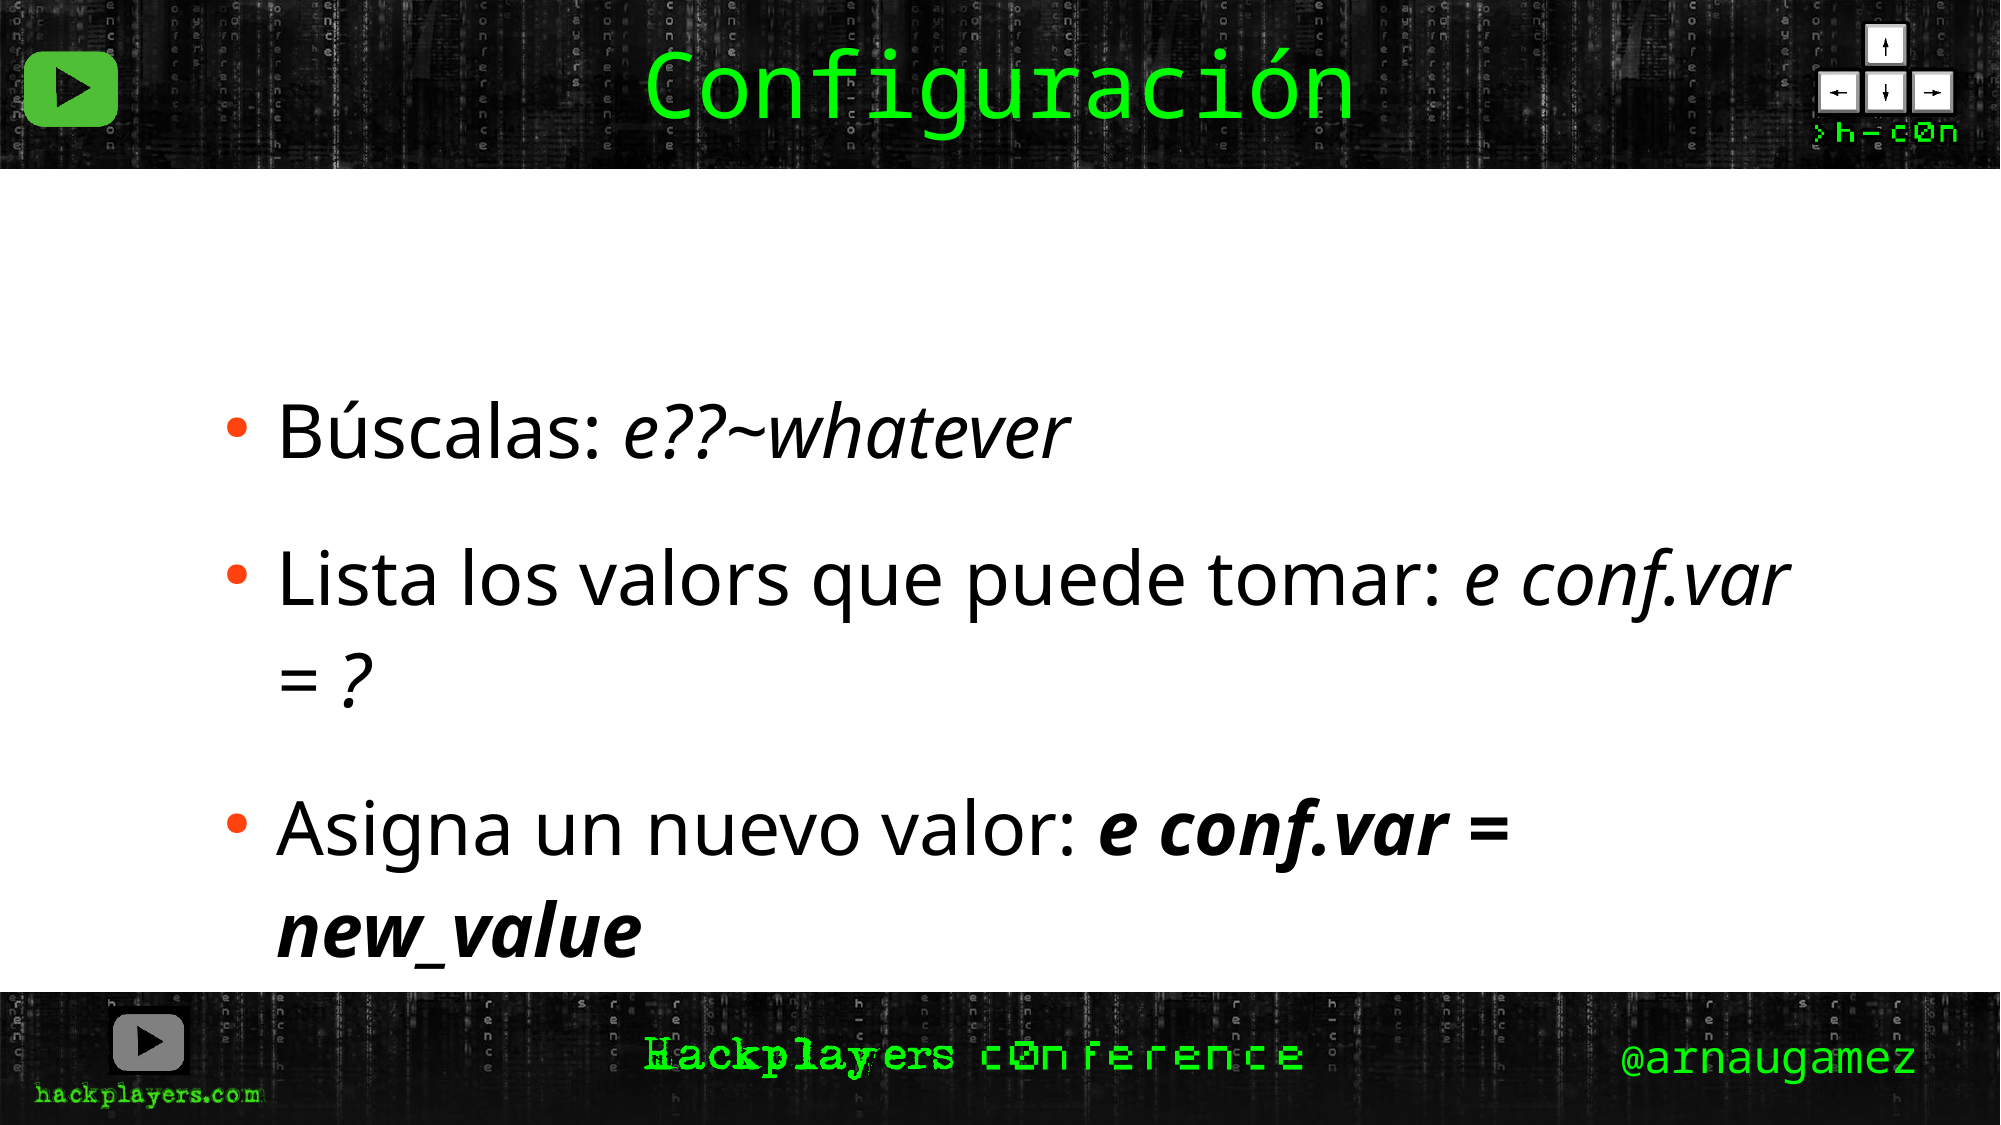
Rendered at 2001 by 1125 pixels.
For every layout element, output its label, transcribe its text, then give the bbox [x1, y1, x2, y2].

list Búscalas: e??~whatever Lista los valors que puede tomar: e conf.var = ? Asigna un nuevo valor: e conf.var = new_value [205, 377, 1795, 748]
picture [0, 0, 2000, 169]
picture [0, 992, 2000, 1125]
title Configuración [256, 0, 1745, 166]
